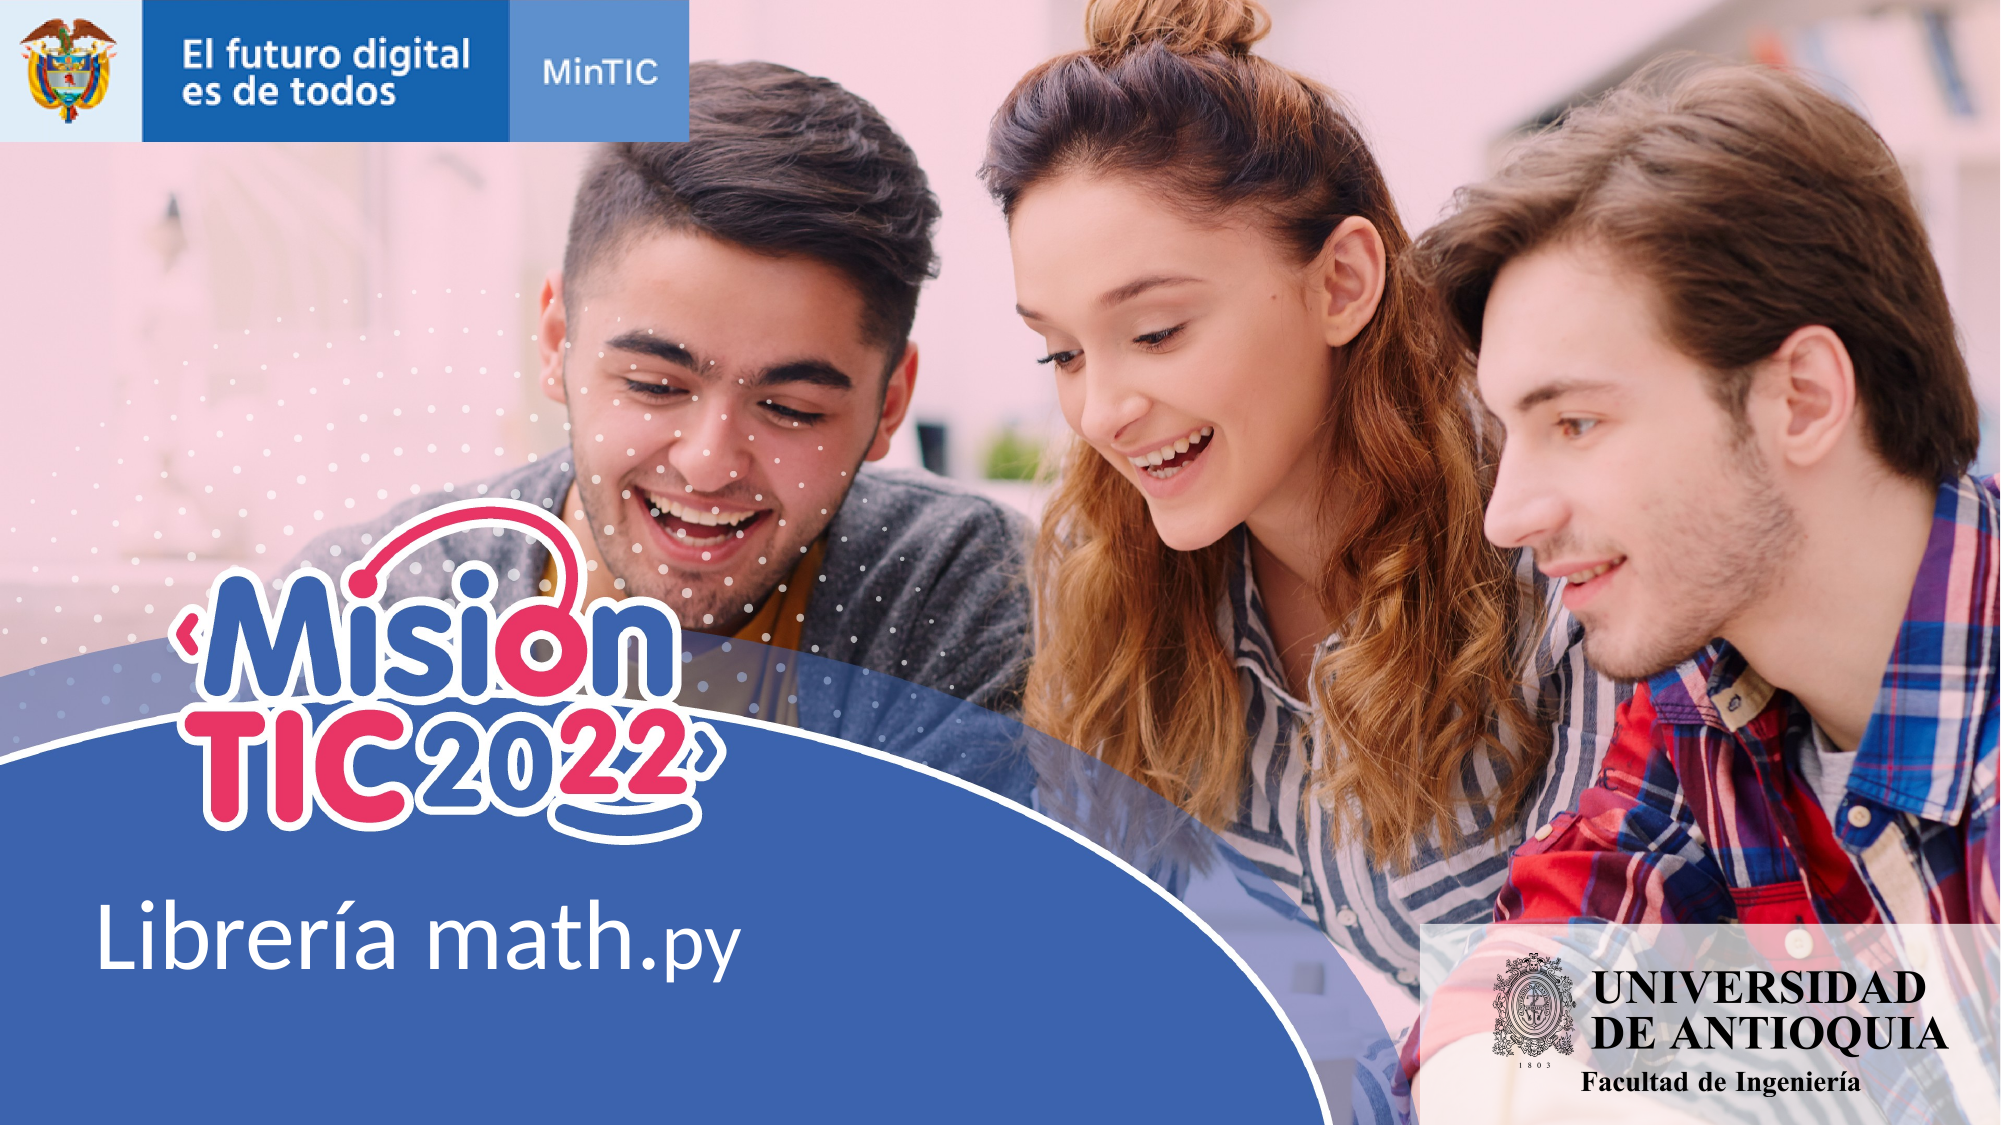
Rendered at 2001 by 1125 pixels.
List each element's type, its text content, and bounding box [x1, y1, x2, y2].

picture [1421, 925, 2001, 1125]
title Librería math.py [79, 875, 926, 995]
picture [0, 0, 2001, 1125]
